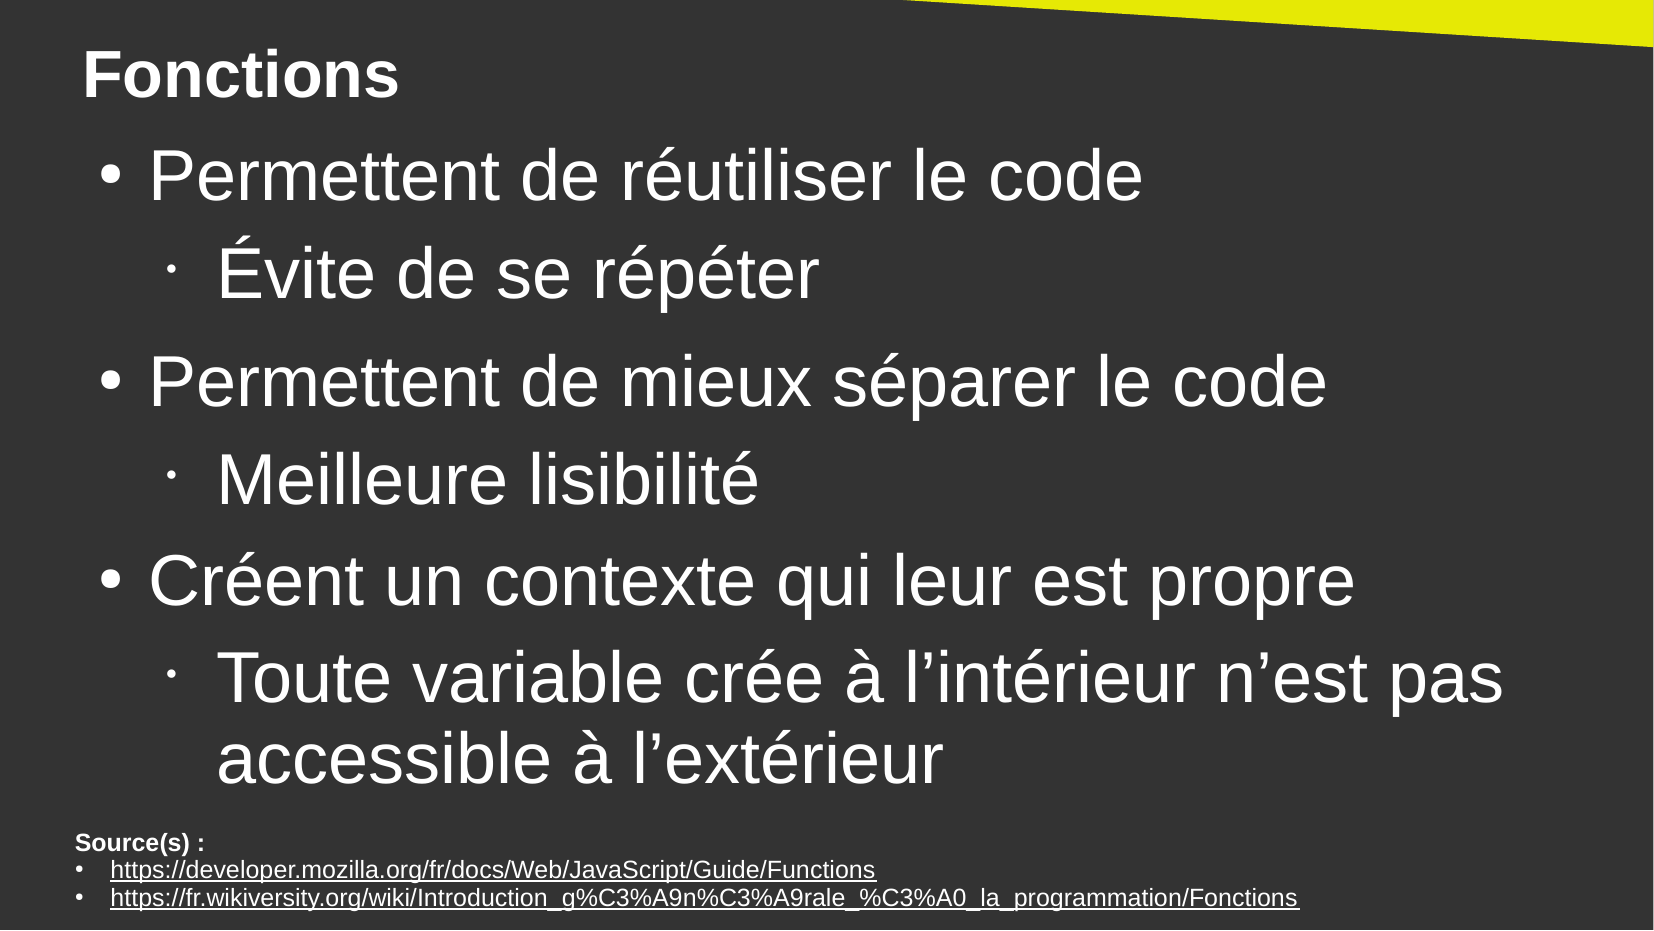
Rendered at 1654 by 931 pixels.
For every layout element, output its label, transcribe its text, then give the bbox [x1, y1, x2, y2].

text_box [903, 0, 1654, 48]
text_box Source(s) : https://developer.mozilla.org/fr/docs/Web/JavaScript/Guide/Functions https://fr.wikiversity.org/wiki/Introduction_g%C3%A9n%C3%A9rale_%C3%A0_la_programmation/Fonctions [60, 820, 1583, 920]
title Fonctions [82, 37, 1571, 114]
list Permettent de réutiliser le code Évite de se répéter Permettent de mieux séparer le code Meilleure lisibilité Créent un contexte qui leur est propre Toute variable crée à l’intérieur n’est pas accessible à l’extérieur [80, 135, 1620, 804]
